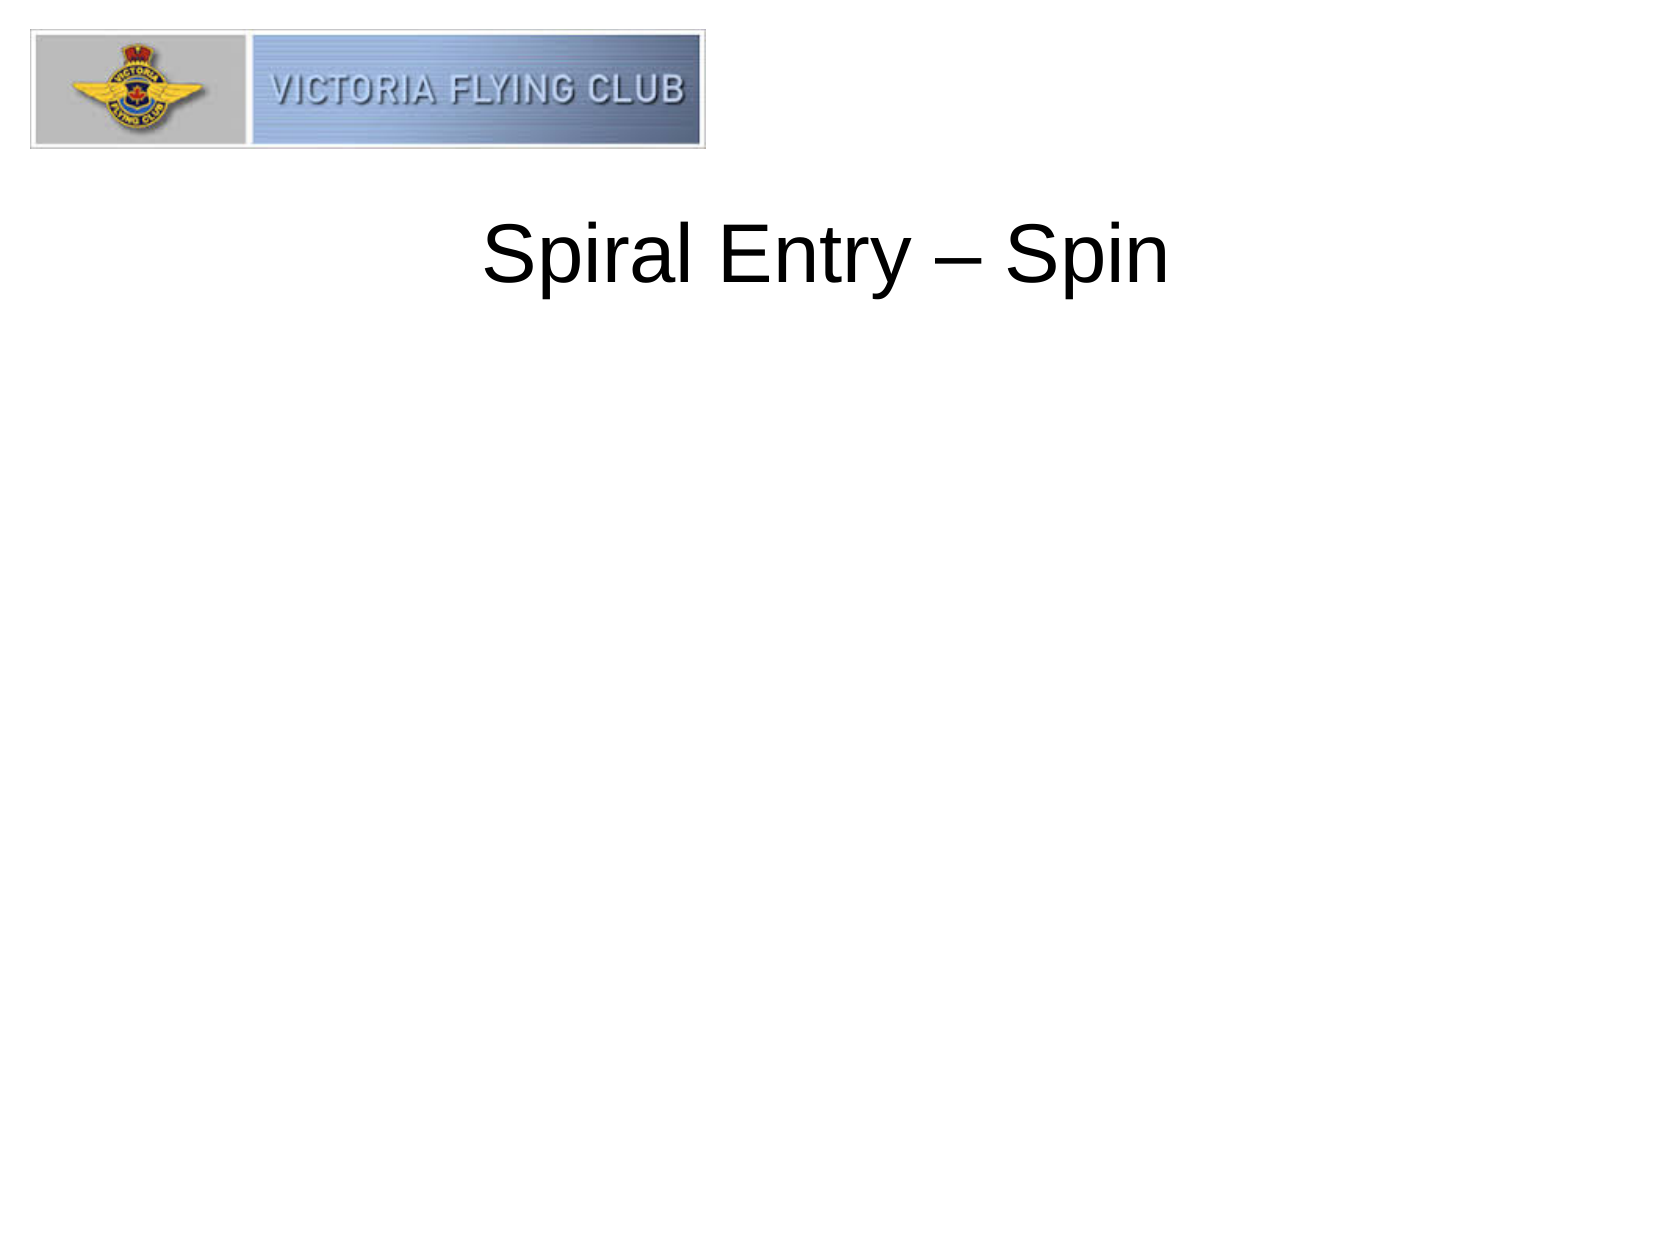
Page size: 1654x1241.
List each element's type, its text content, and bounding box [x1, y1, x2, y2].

picture [30, 29, 706, 149]
title Spiral Entry – Spin [82, 150, 1571, 358]
